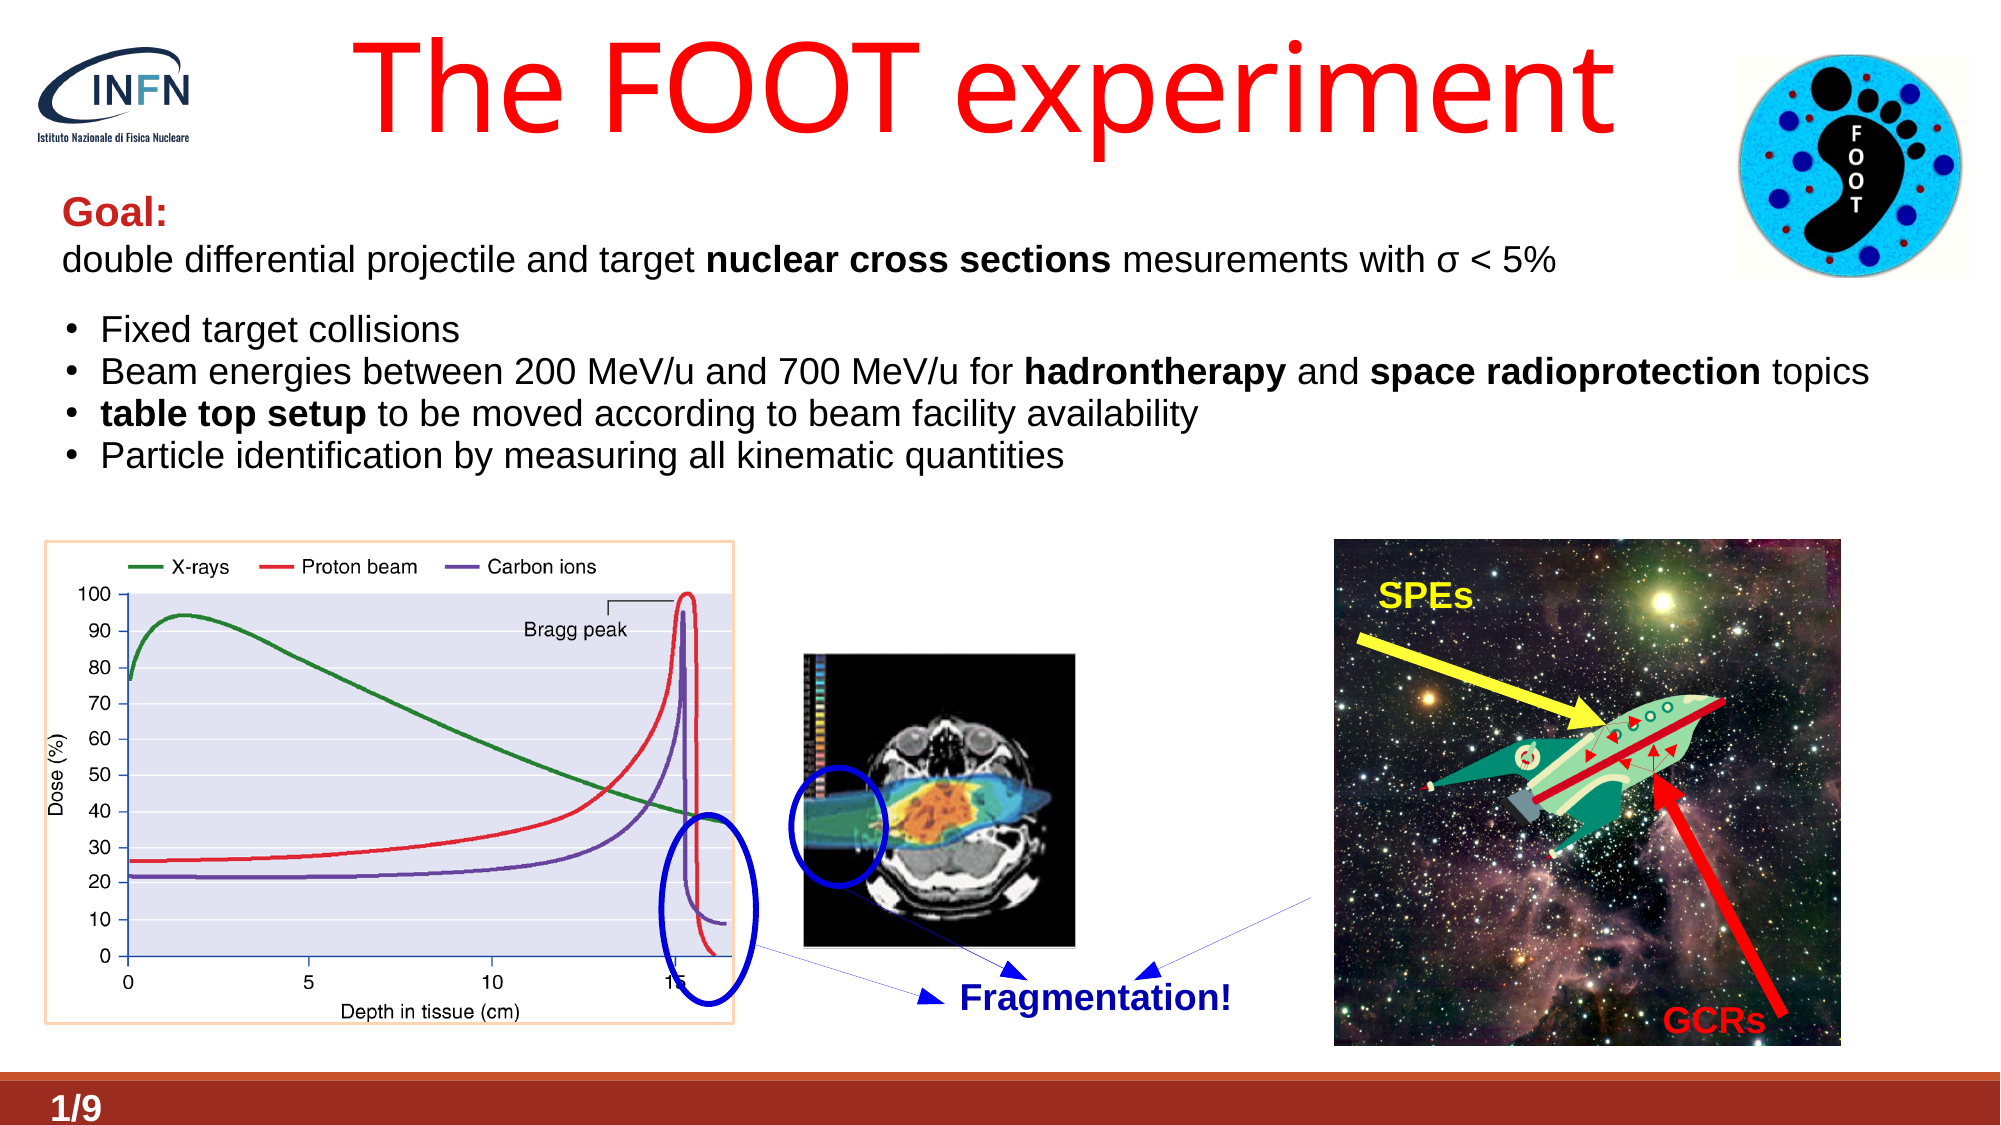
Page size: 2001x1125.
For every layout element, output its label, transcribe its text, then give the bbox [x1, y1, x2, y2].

picture [38, 47, 189, 142]
picture [1334, 539, 1841, 1046]
picture [803, 872, 964, 950]
picture [803, 653, 1077, 950]
picture [665, 818, 733, 1000]
text_box Goal: double differential projectile and target nuclear cross sections mesurements with σ < 5% [47, 177, 1903, 654]
text_box 1/9 [35, 1080, 260, 1125]
text_box The FOOT experiment [295, 4, 1673, 177]
picture [47, 543, 733, 1022]
text_box GCRs [1647, 992, 1782, 1049]
picture [803, 771, 882, 882]
text_box Fragmentation! [944, 968, 1276, 1068]
picture [1736, 47, 1971, 280]
text_box SPEs [1363, 566, 1489, 624]
text_box [0, 1072, 2000, 1125]
text_box Fixed target collisions Beam energies between 200 MeV/u and 700 MeV/u for hadrontherapy and space radioprotection topics table top setup to be moved according to beam facility availability Particle identification by measuring all kinematic quantities [50, 301, 1949, 485]
